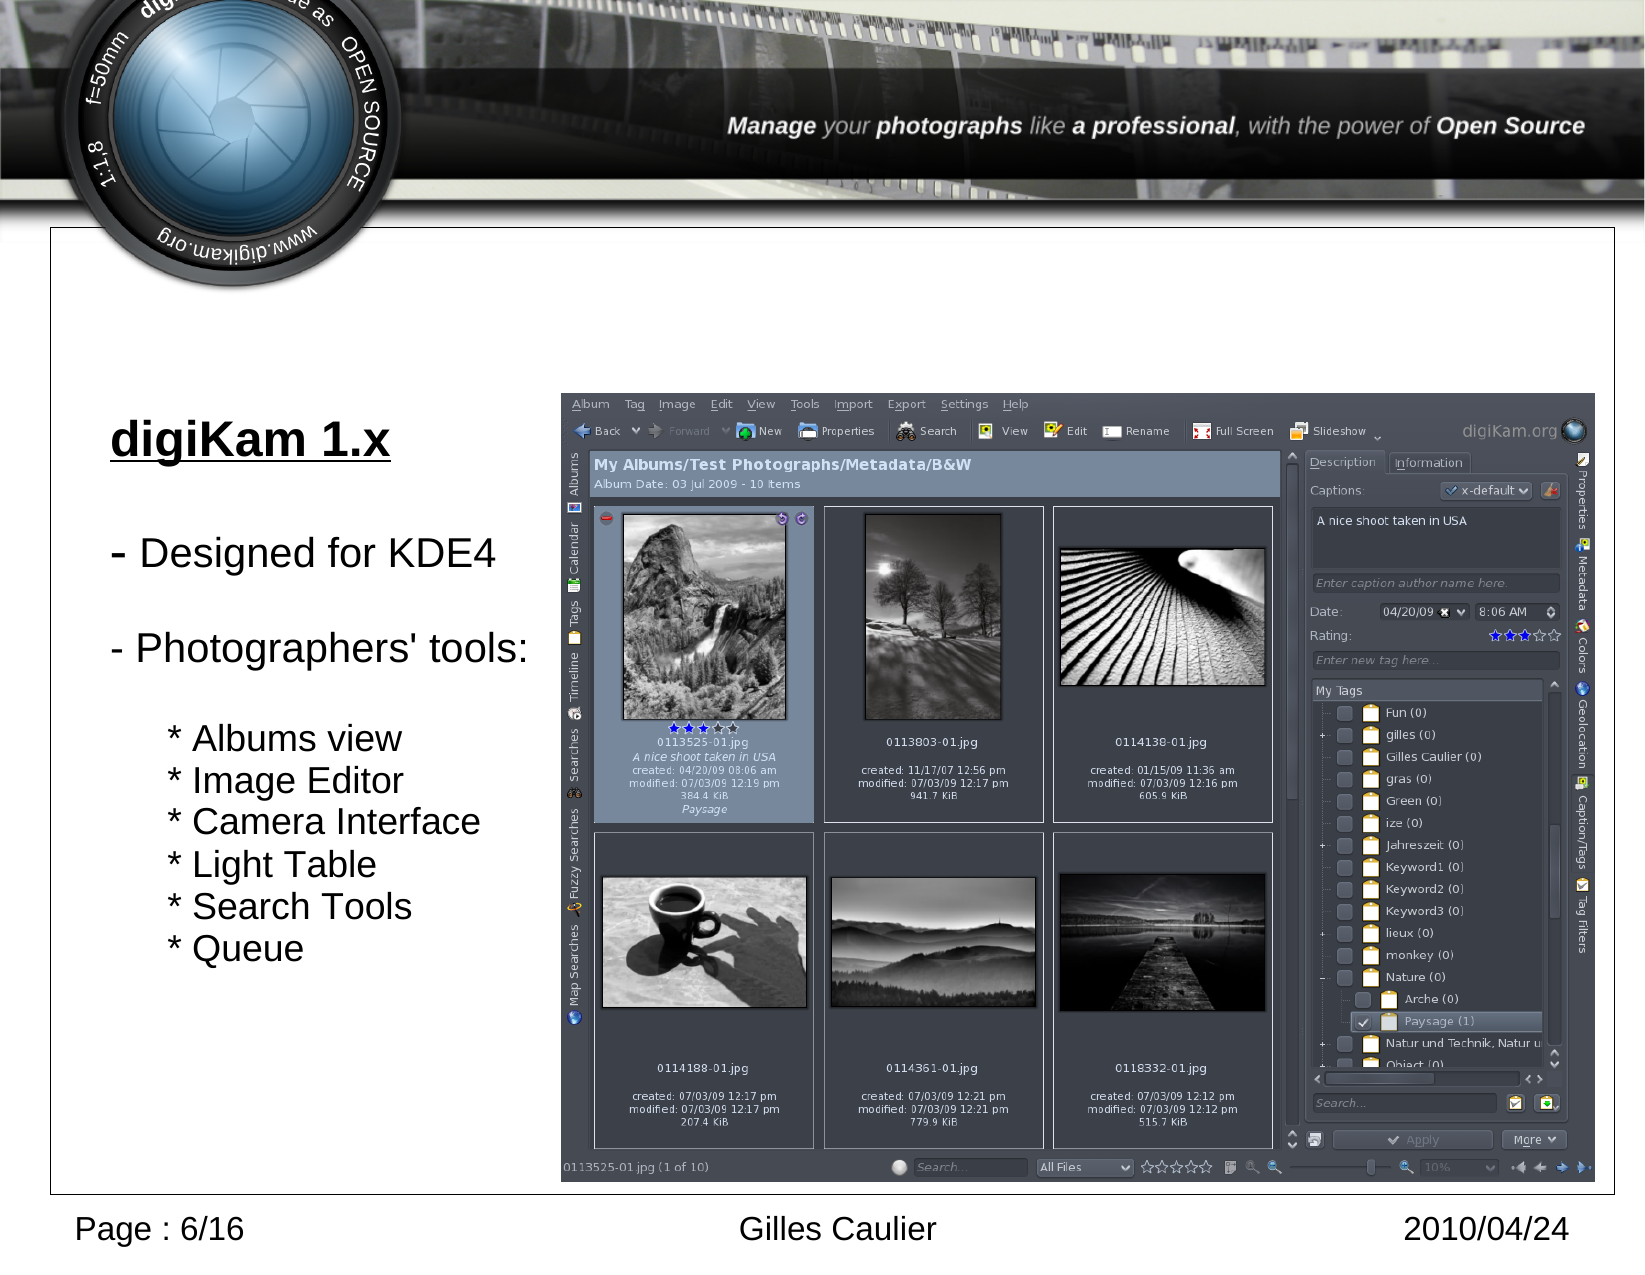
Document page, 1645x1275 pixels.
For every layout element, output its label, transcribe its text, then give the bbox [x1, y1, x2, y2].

title digiKam 1.x - Designed for KDE4 - Photographers' tools: * Albums view * Image Editor * Camera Interface * Light Table * Search Tools * Queue [50, 243, 1615, 1195]
picture [0, 0, 1645, 296]
text_box Page : <numéro>/16 Gilles Caulier 2010/04/24 [21, 1207, 1623, 1251]
picture [561, 393, 1595, 1182]
